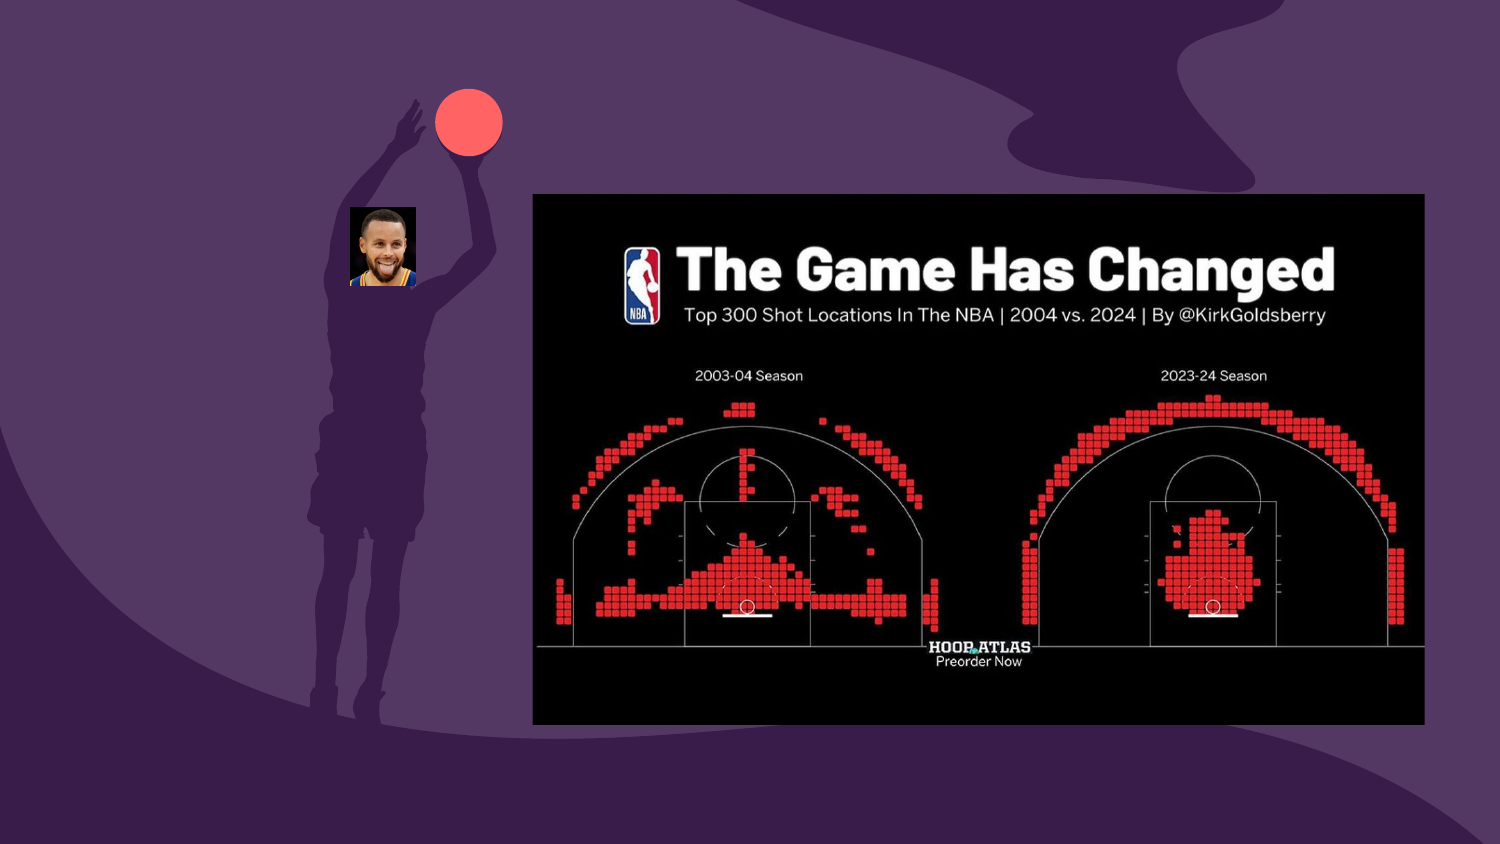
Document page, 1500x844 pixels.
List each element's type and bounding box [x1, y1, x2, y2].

text_box [307, 88, 503, 755]
picture [350, 207, 416, 286]
picture [532, 194, 1425, 725]
